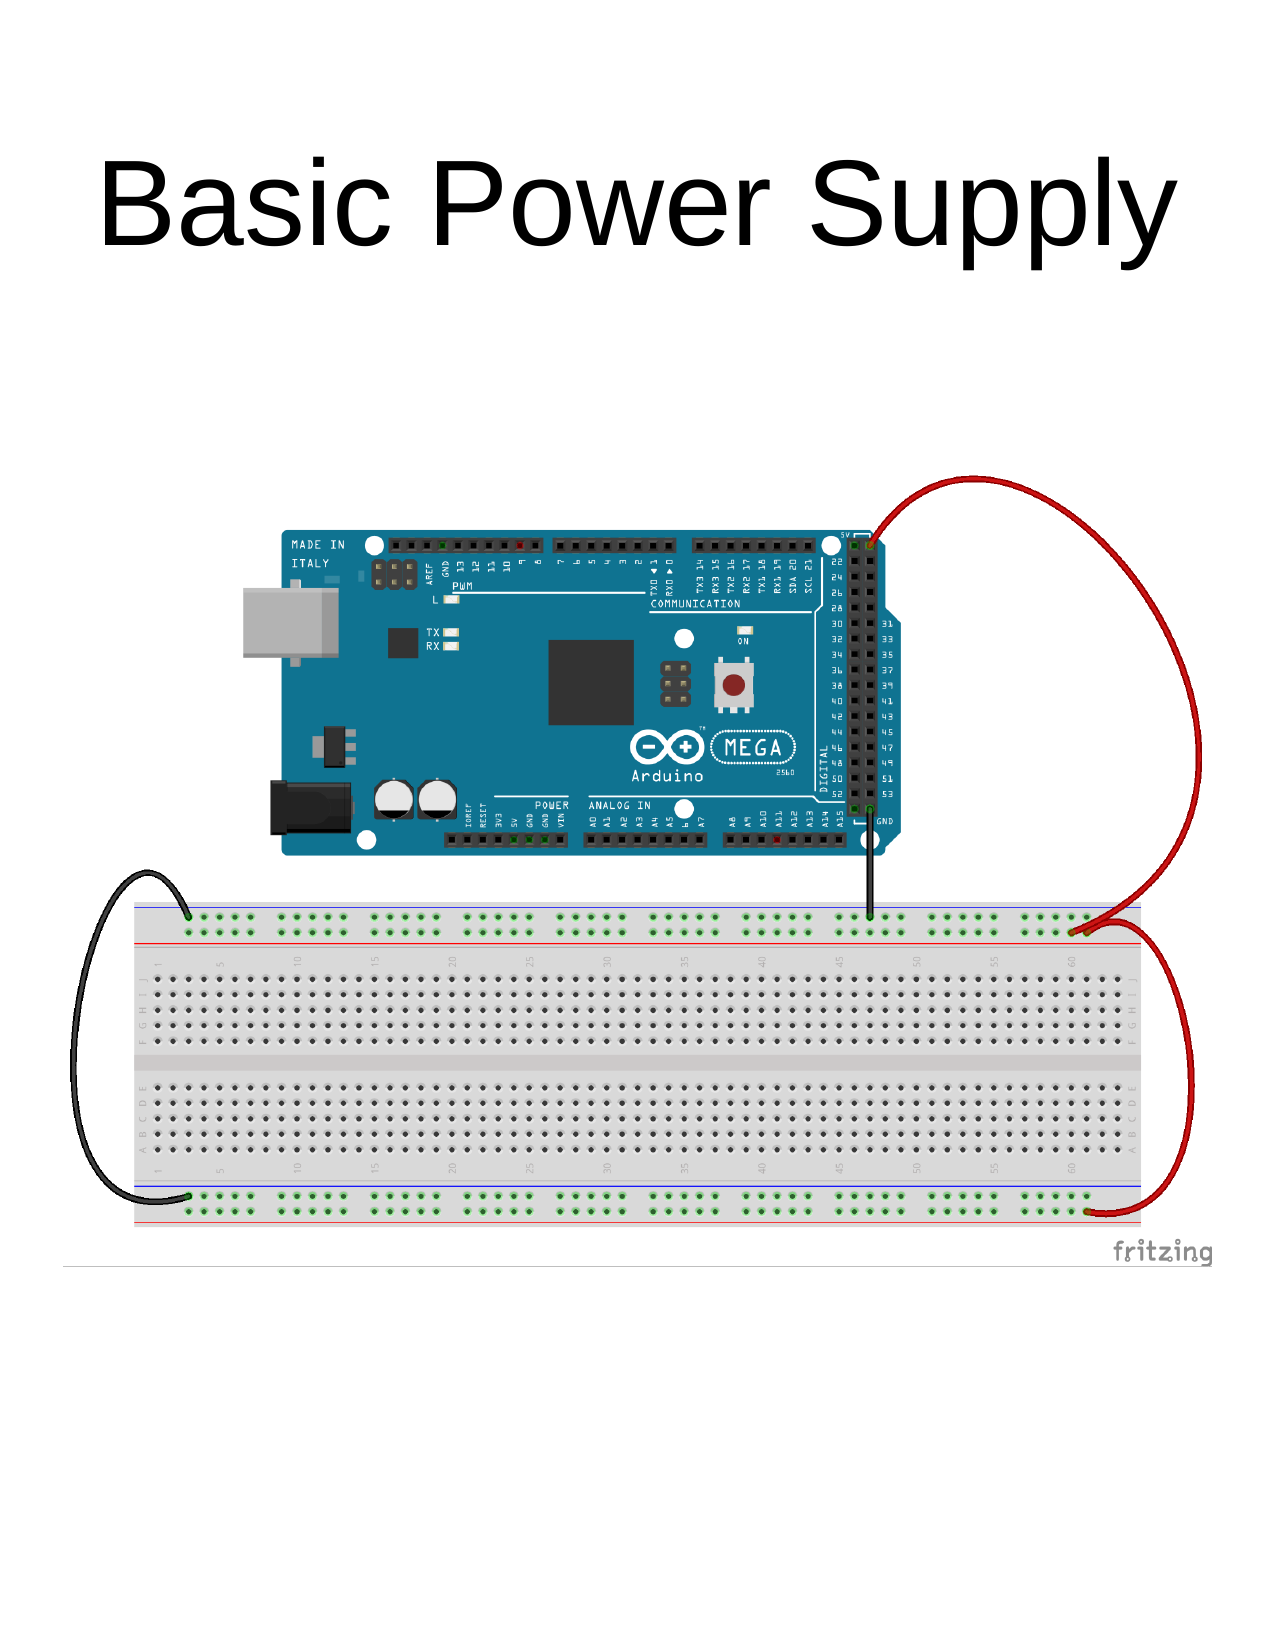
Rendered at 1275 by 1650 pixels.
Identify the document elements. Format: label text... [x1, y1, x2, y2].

title Basic Power Supply [63, 65, 1212, 342]
picture [63, 462, 1212, 1267]
